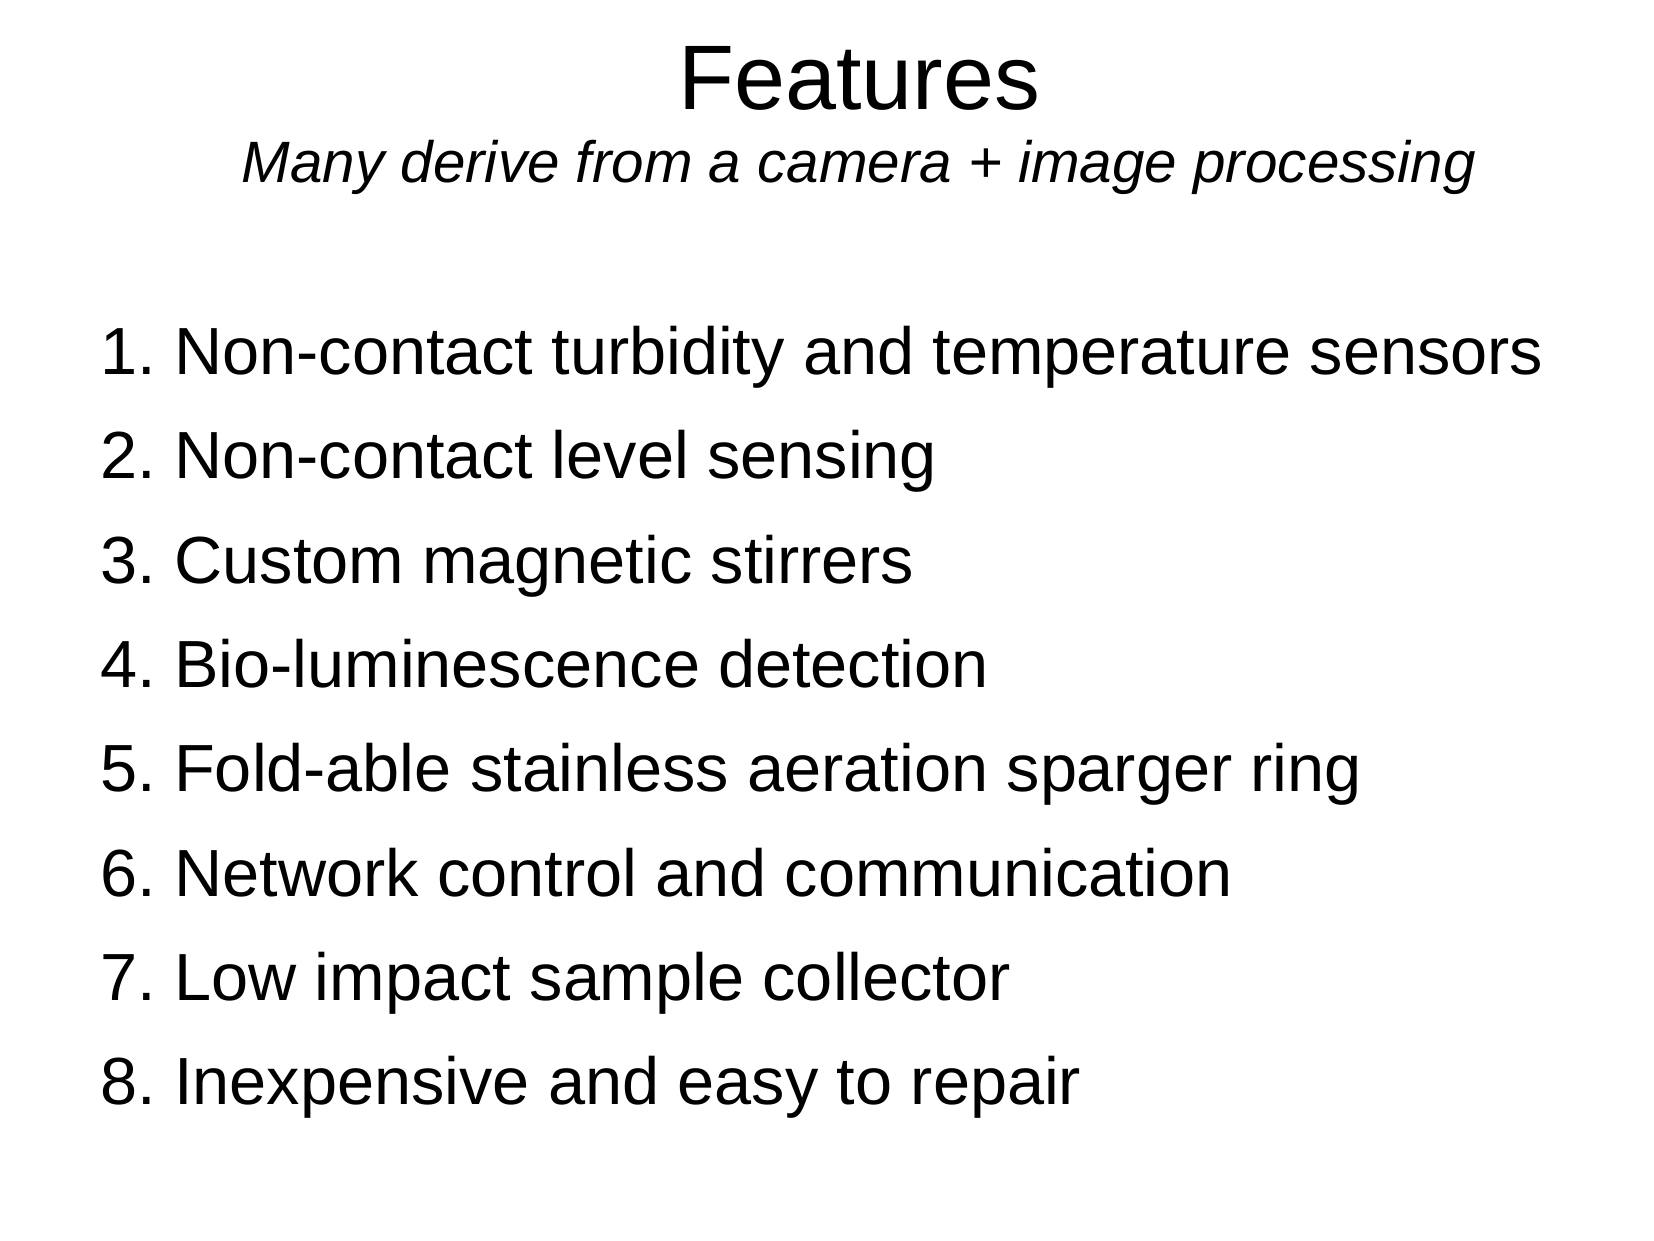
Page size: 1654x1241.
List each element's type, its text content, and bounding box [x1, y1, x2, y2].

title Features Many derive from a camera + image processing [90, 26, 1579, 195]
list Non-contact turbidity and temperature sensors Non-contact level sensing Custom magnetic stirrers Bio-luminescence detection Fold-able stainless aeration sparger ring Network control and communication Low impact sample collector Inexpensive and easy to repair [82, 210, 1621, 1186]
